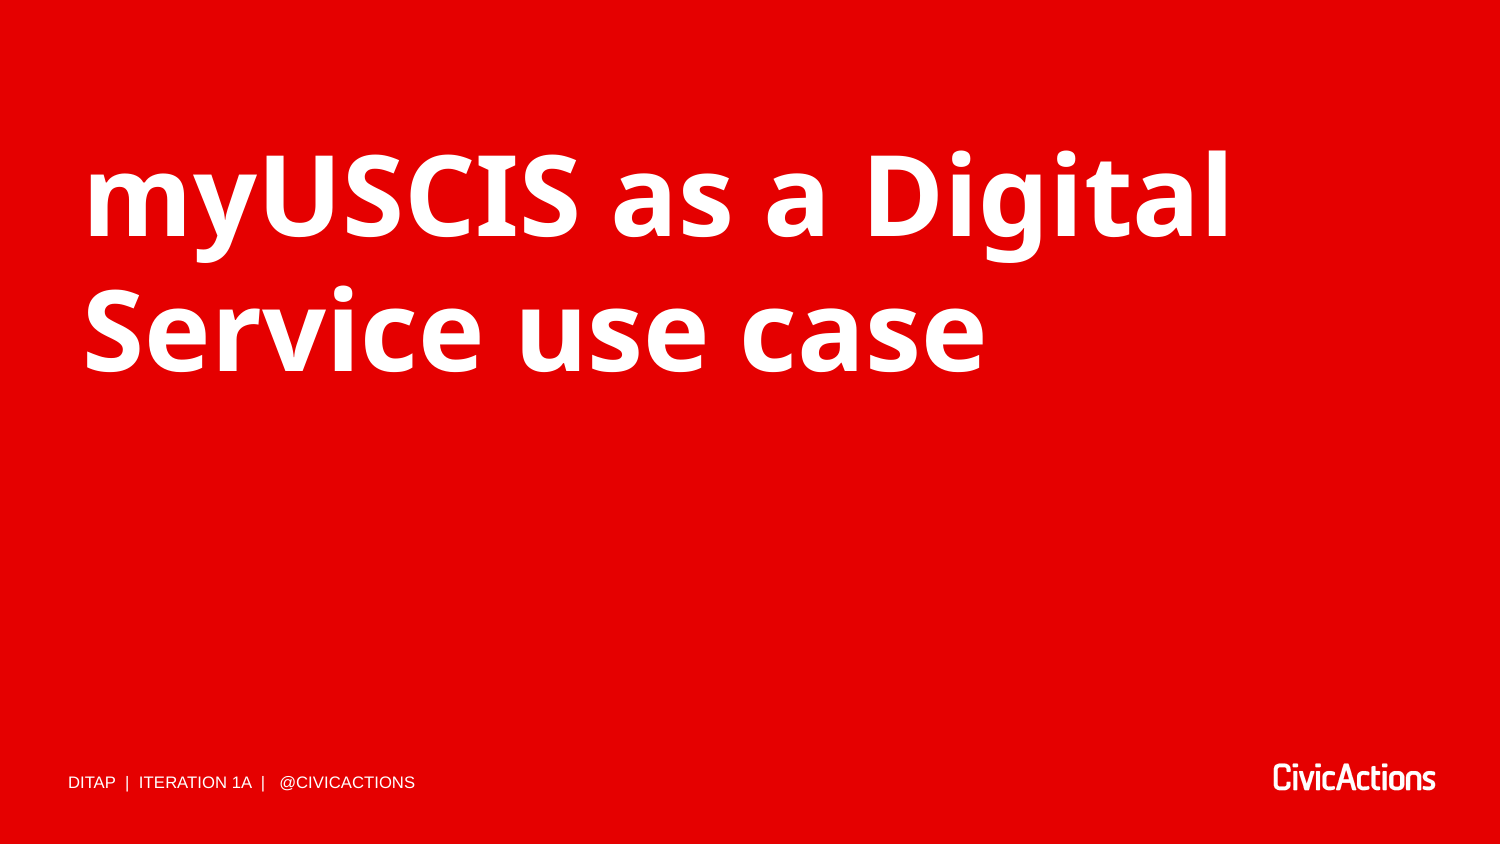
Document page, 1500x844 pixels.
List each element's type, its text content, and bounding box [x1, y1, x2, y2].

title myUSCIS as a Digital Service use case [73, 114, 1354, 470]
picture [1271, 758, 1438, 795]
